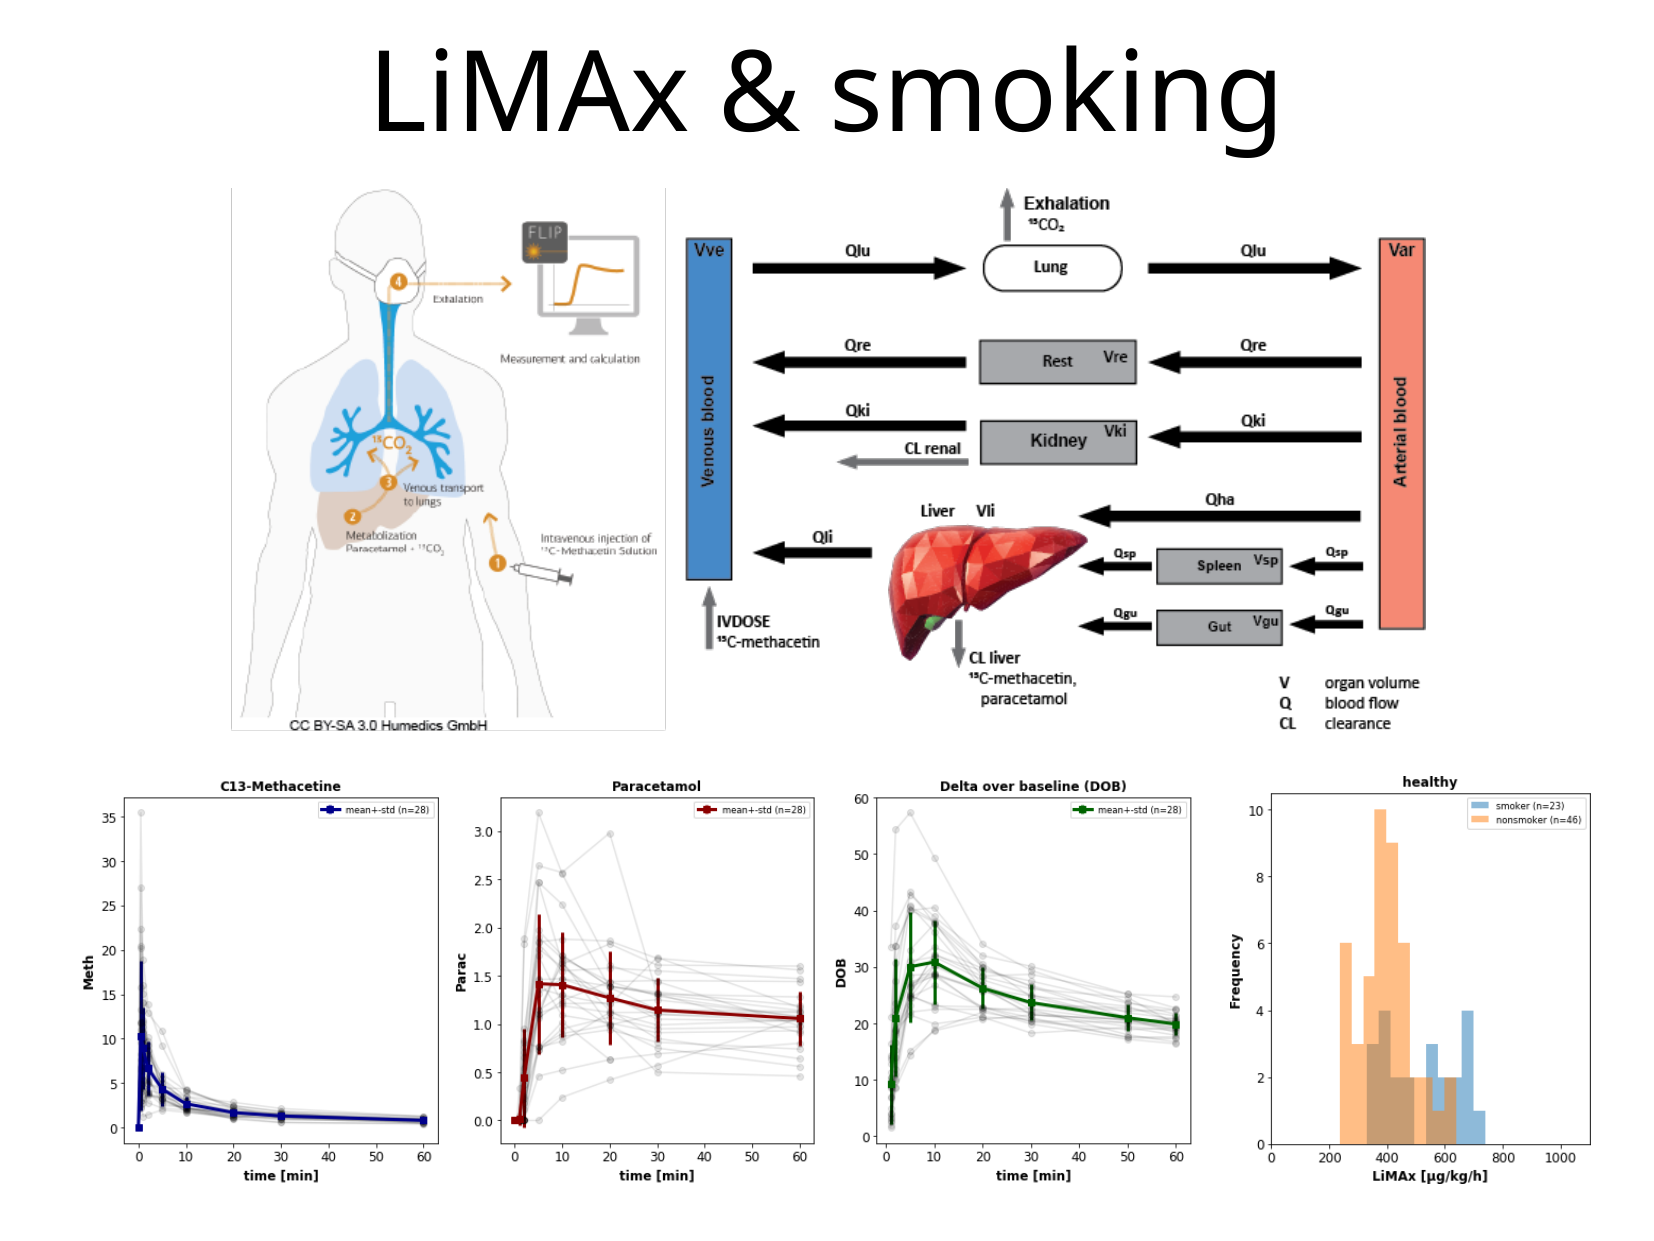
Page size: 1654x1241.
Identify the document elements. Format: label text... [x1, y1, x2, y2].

text_box [82, 355, 1571, 1075]
picture [230, 188, 1426, 736]
title LiMAx & smoking [82, 0, 1571, 192]
picture [75, 773, 1201, 1190]
picture [1230, 776, 1591, 1184]
